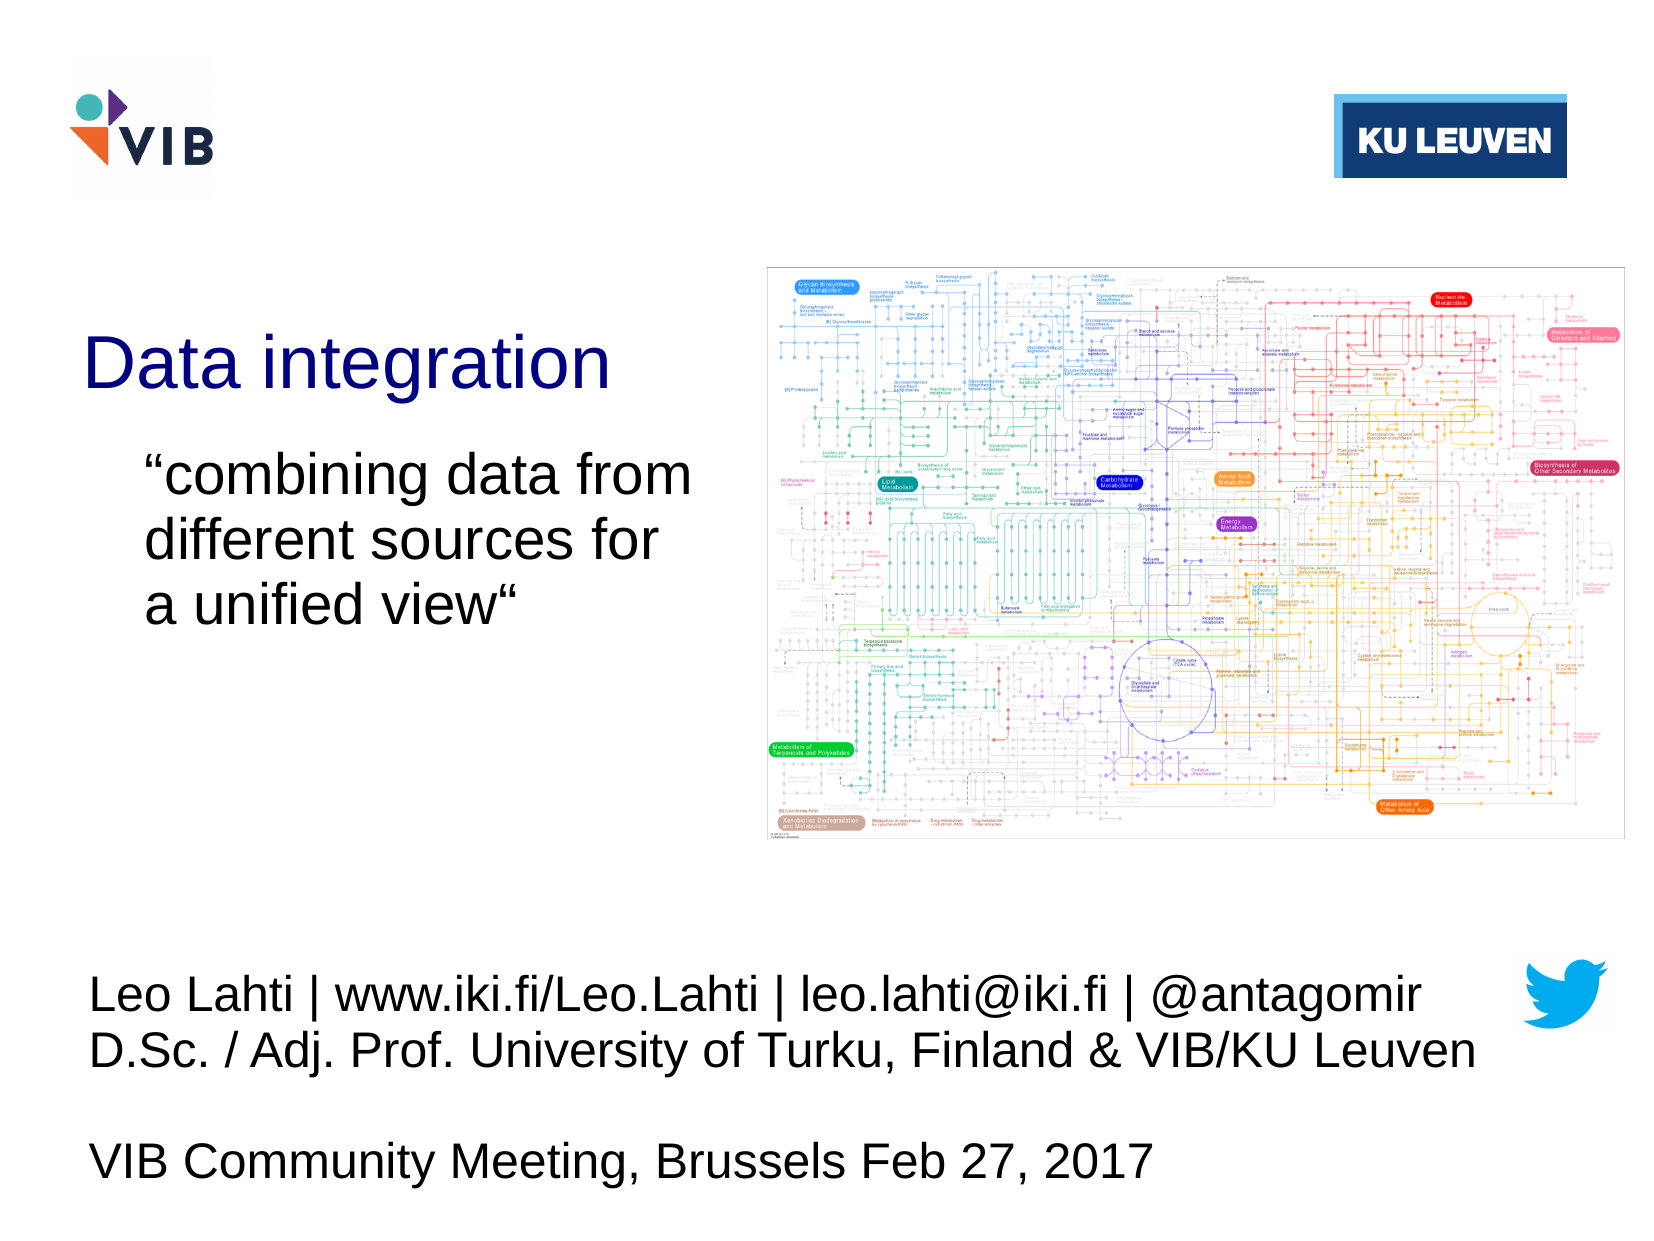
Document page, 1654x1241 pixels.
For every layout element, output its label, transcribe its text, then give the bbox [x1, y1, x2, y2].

picture [70, 58, 213, 201]
picture [1334, 94, 1567, 178]
subtitle Leo Lahti | www.iki.fi/Leo.Lahti | leo.lahti@iki.fi | @antagomir D.Sc. / Adj. Prof. University of Turku, Finland & VIB/KU Leuven VIB Community Meeting, Brussels Feb 27, 2017 [88, 927, 1589, 1229]
picture [767, 267, 1625, 839]
title Data integration [82, 305, 745, 420]
text_box “combining data from different sources for a unified view“ [129, 434, 721, 656]
picture [1512, 956, 1619, 1032]
